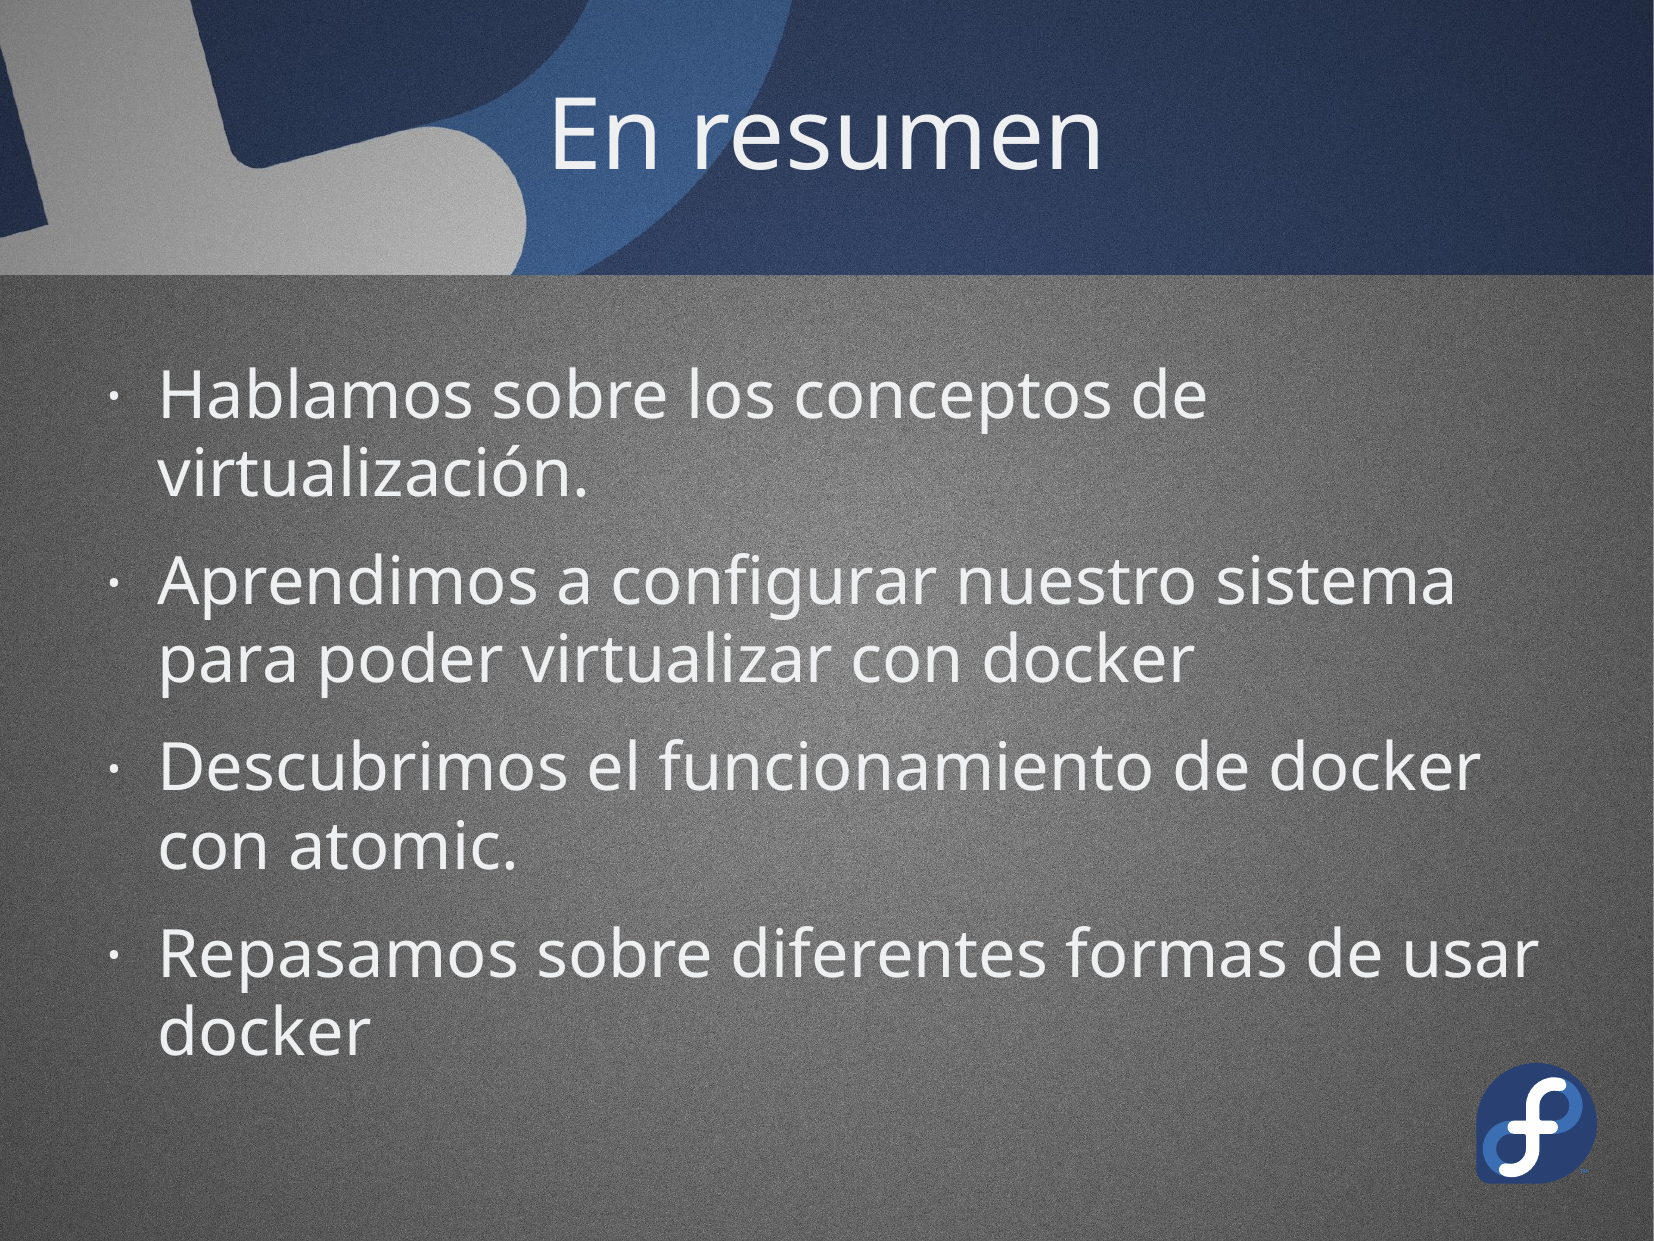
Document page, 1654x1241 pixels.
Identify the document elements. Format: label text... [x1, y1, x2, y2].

text_box En resumen [88, 29, 1565, 237]
text_box Hablamos sobre los conceptos de virtualización. Aprendimos a configurar nuestro sistema para poder virtualizar con docker Descubrimos el funcionamiento de docker con atomic. Repasamos sobre diferentes formas de usar docker [88, 354, 1565, 1064]
picture [0, 0, 1654, 1241]
